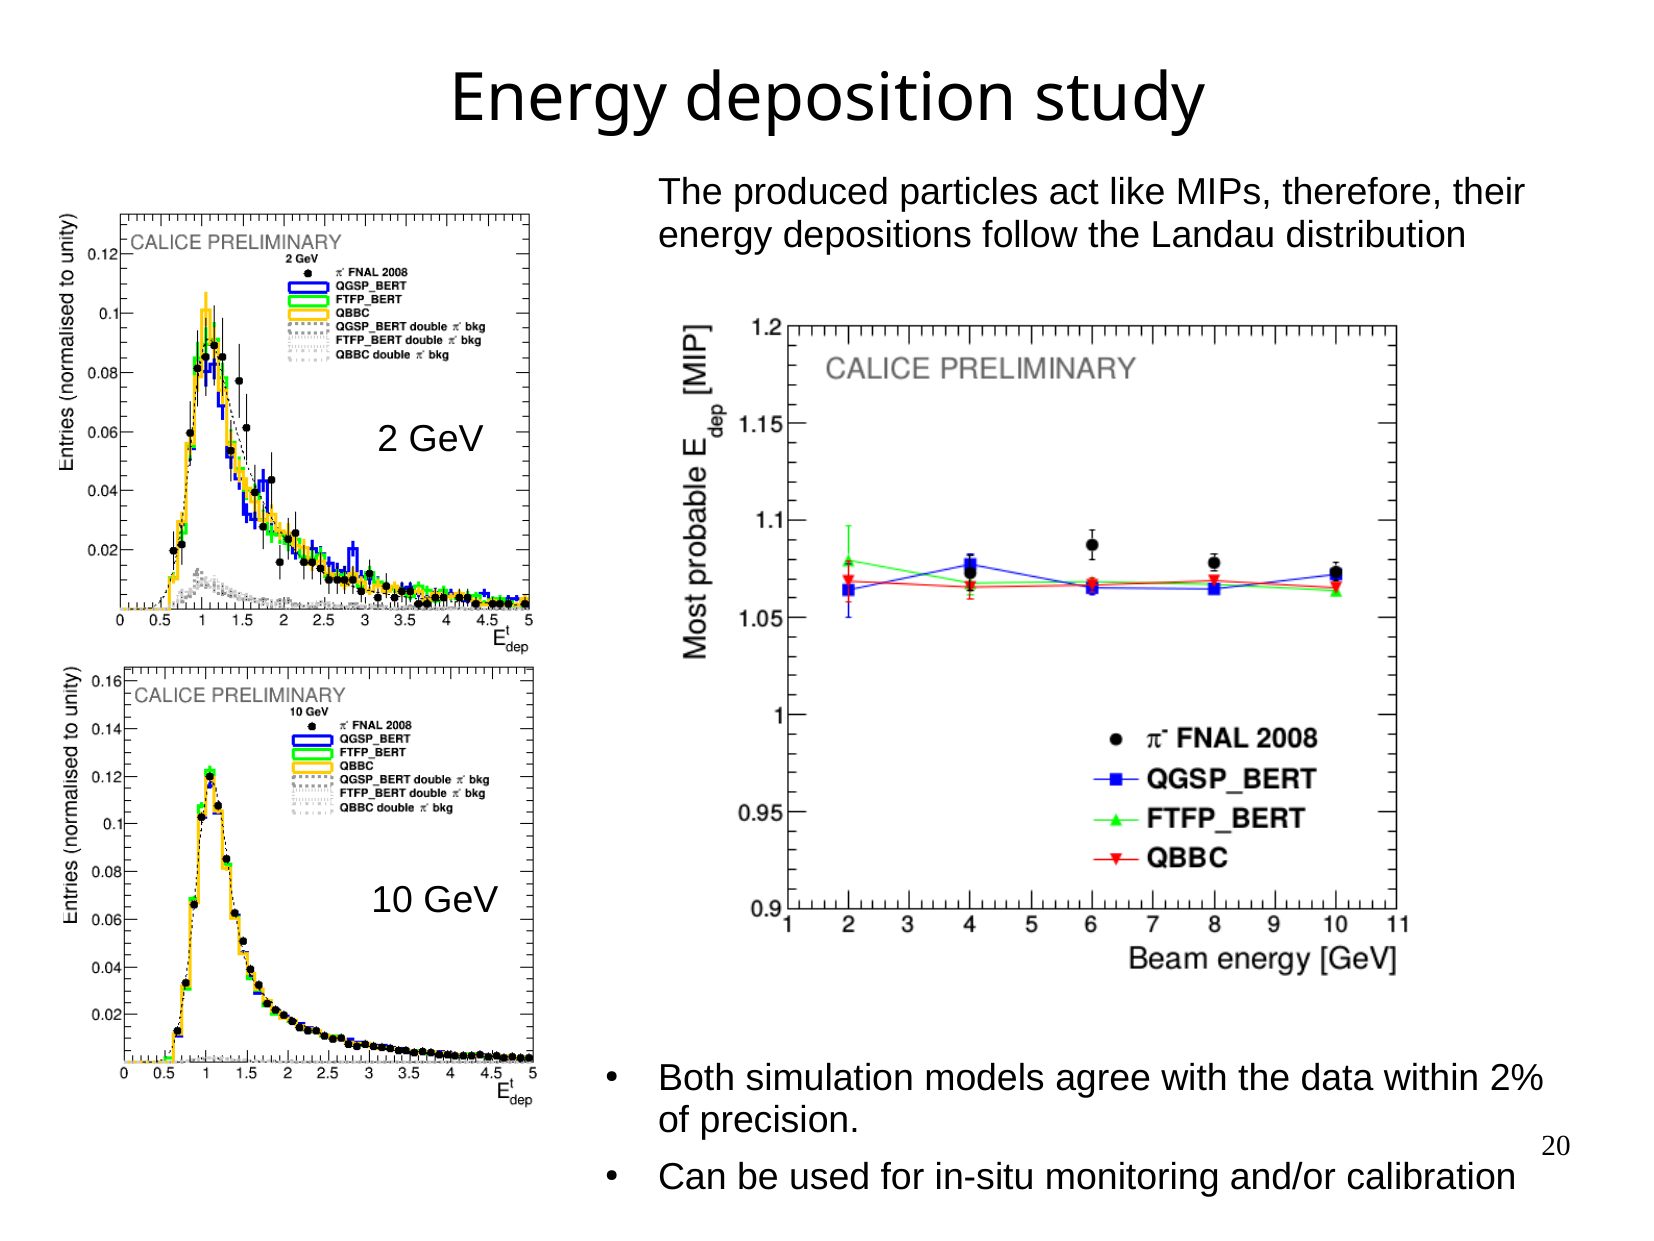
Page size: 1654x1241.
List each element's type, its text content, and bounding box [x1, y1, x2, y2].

text_box 10 GeV [356, 870, 514, 928]
picture [59, 168, 548, 1109]
list Both simulation models agree with the data within 2% of precision. Can be used for in-situ monitoring and/or calibration [587, 1056, 1571, 1216]
text_box 2 GeV [362, 410, 499, 468]
list The produced particles act like MIPs, therefore, their energy depositions follow the Landau distribution [587, 171, 1571, 330]
title Energy deposition study [85, 52, 1571, 138]
picture [677, 330, 1469, 978]
